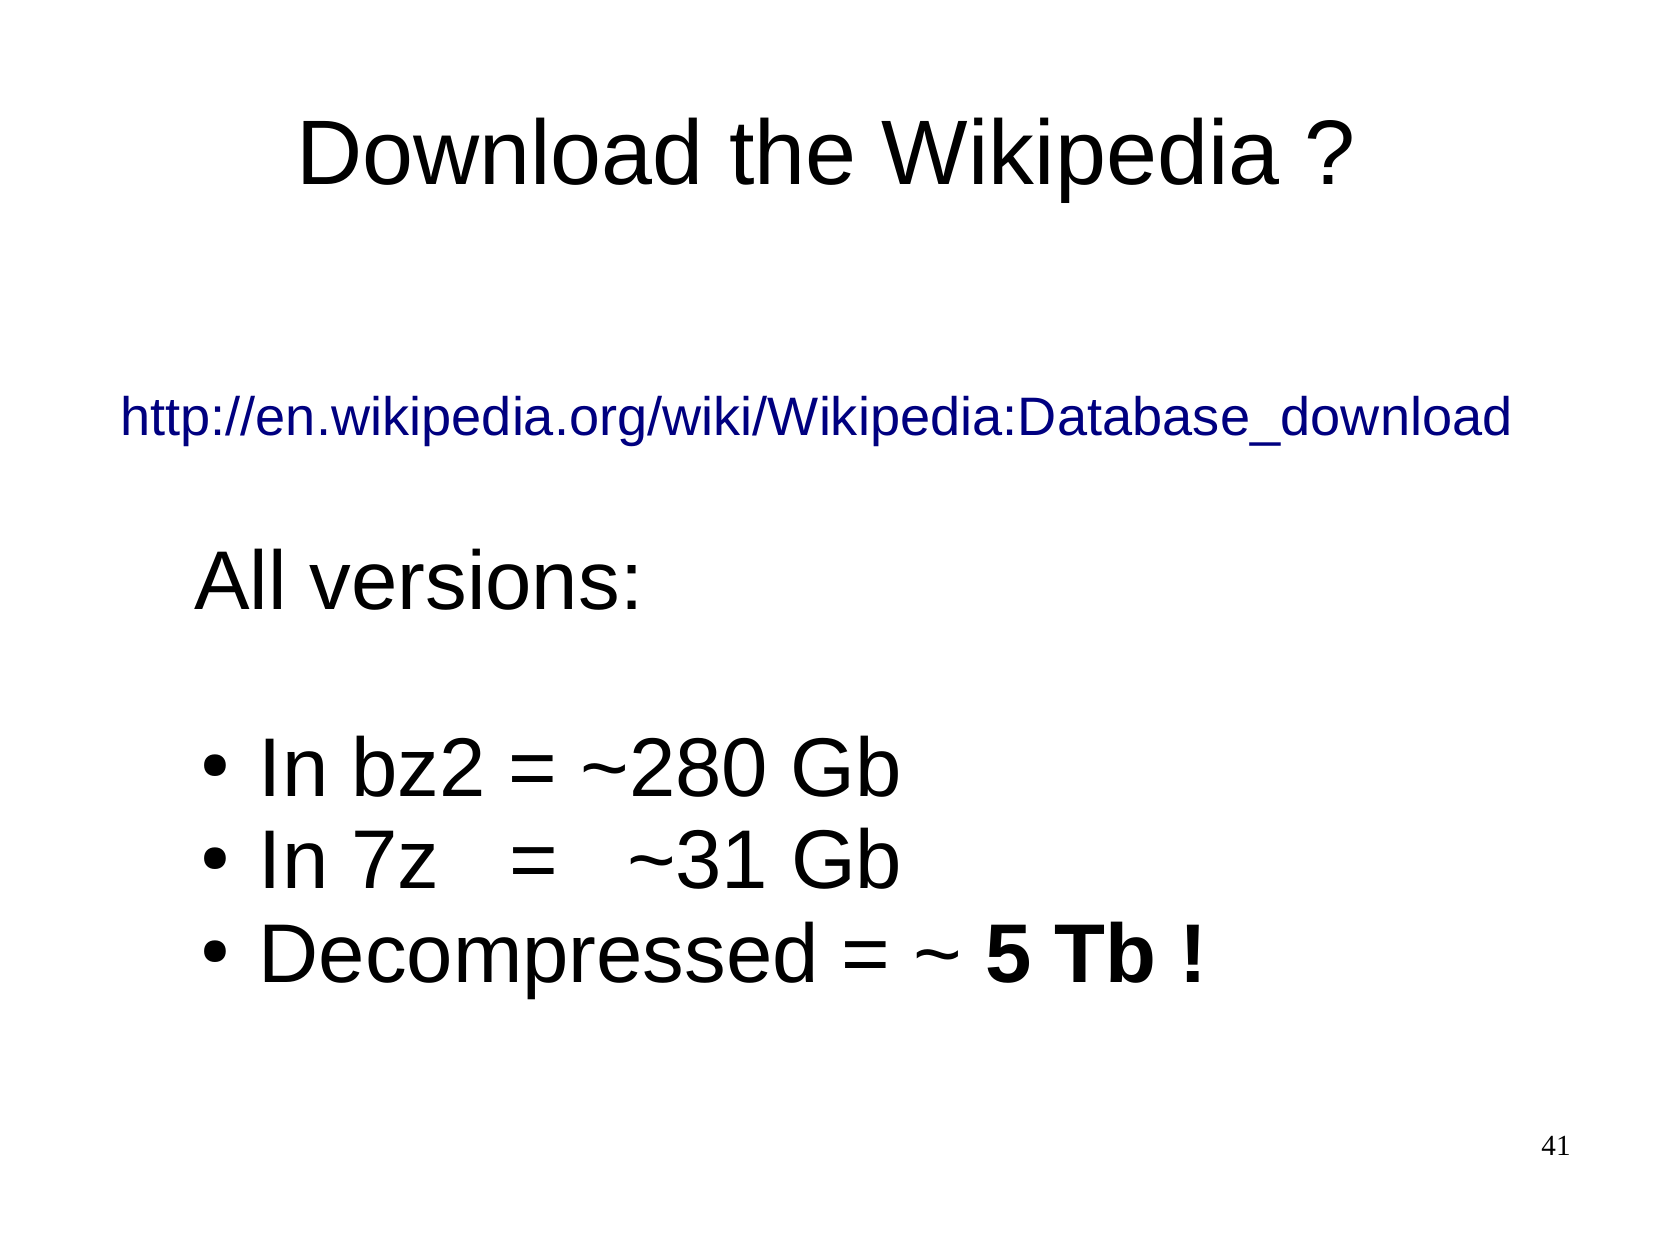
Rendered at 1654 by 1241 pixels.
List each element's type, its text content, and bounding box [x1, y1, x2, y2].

text_box http://en.wikipedia.org/wiki/Wikipedia:Database_download [75, 379, 1576, 469]
text_box All versions: In bz2 = ~280 Gb In 7z = ~31 Gb Decompressed = ~ 5 Tb ! [150, 527, 1576, 1015]
title Download the Wikipedia ? [82, 49, 1571, 257]
